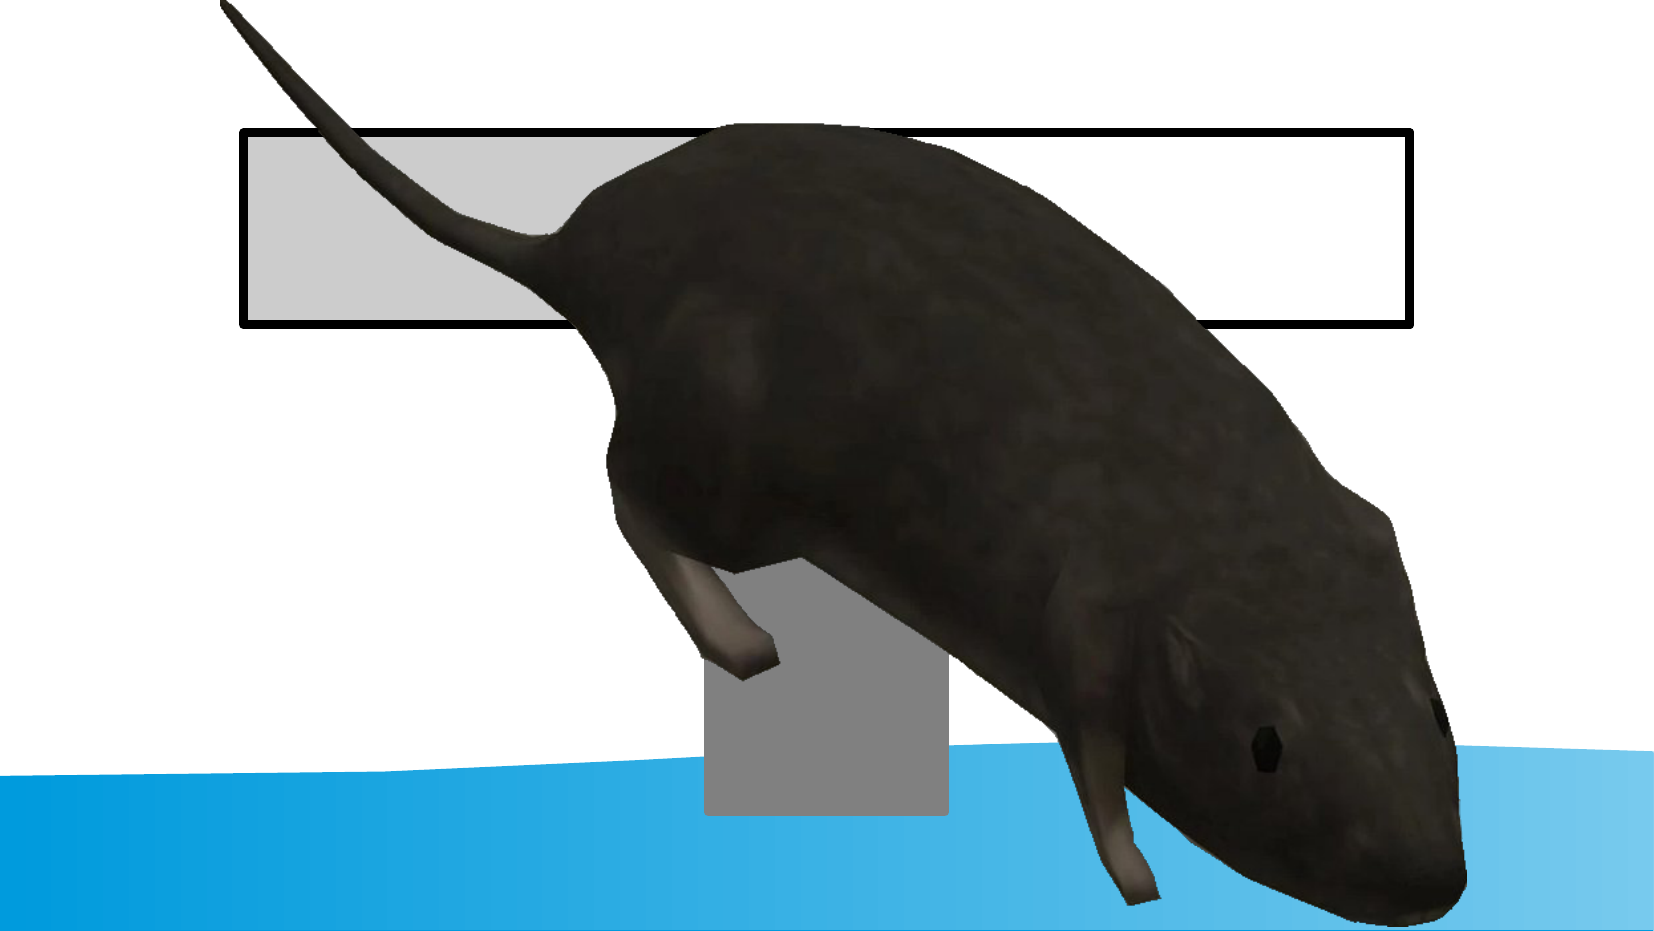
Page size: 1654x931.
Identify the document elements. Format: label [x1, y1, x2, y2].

picture [220, 0, 1467, 927]
